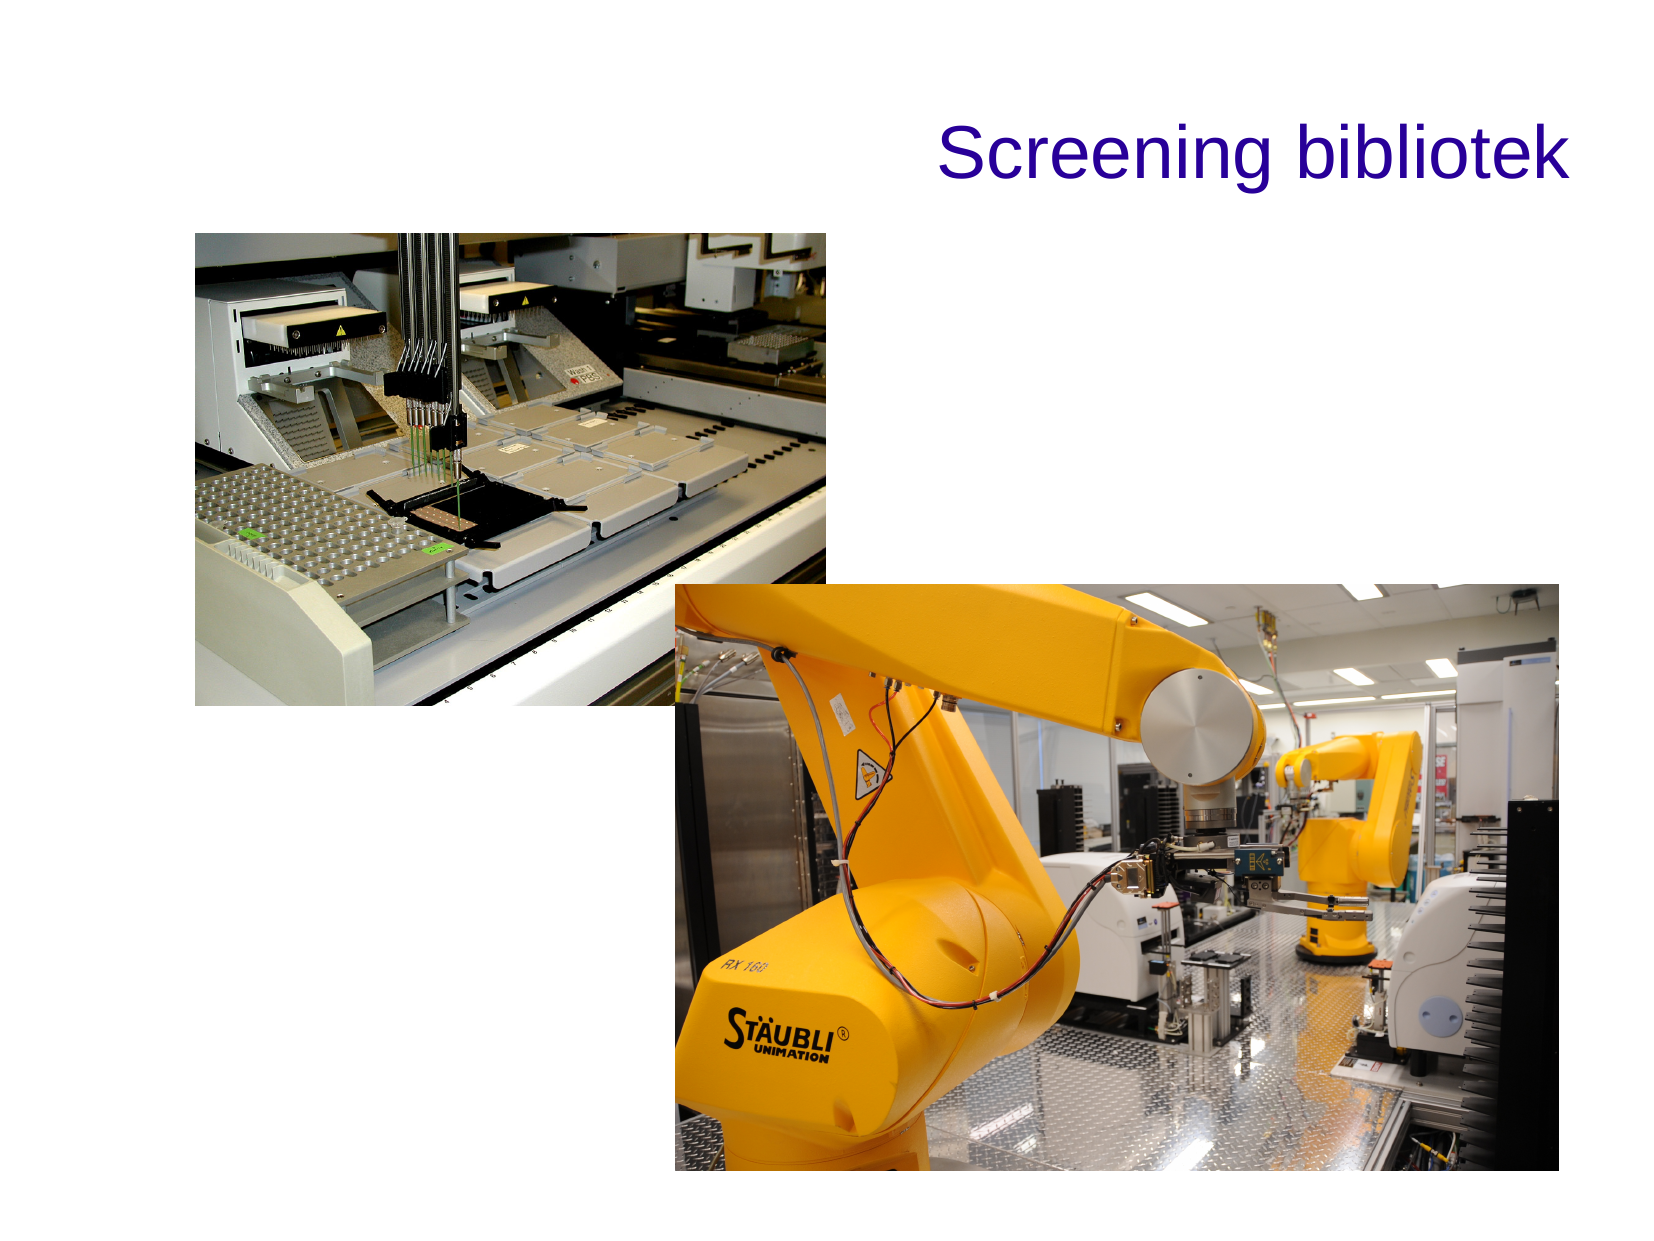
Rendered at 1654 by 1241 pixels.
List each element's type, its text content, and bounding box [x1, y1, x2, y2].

title Screening bibliotek [82, 49, 1571, 257]
picture [195, 233, 1559, 1171]
